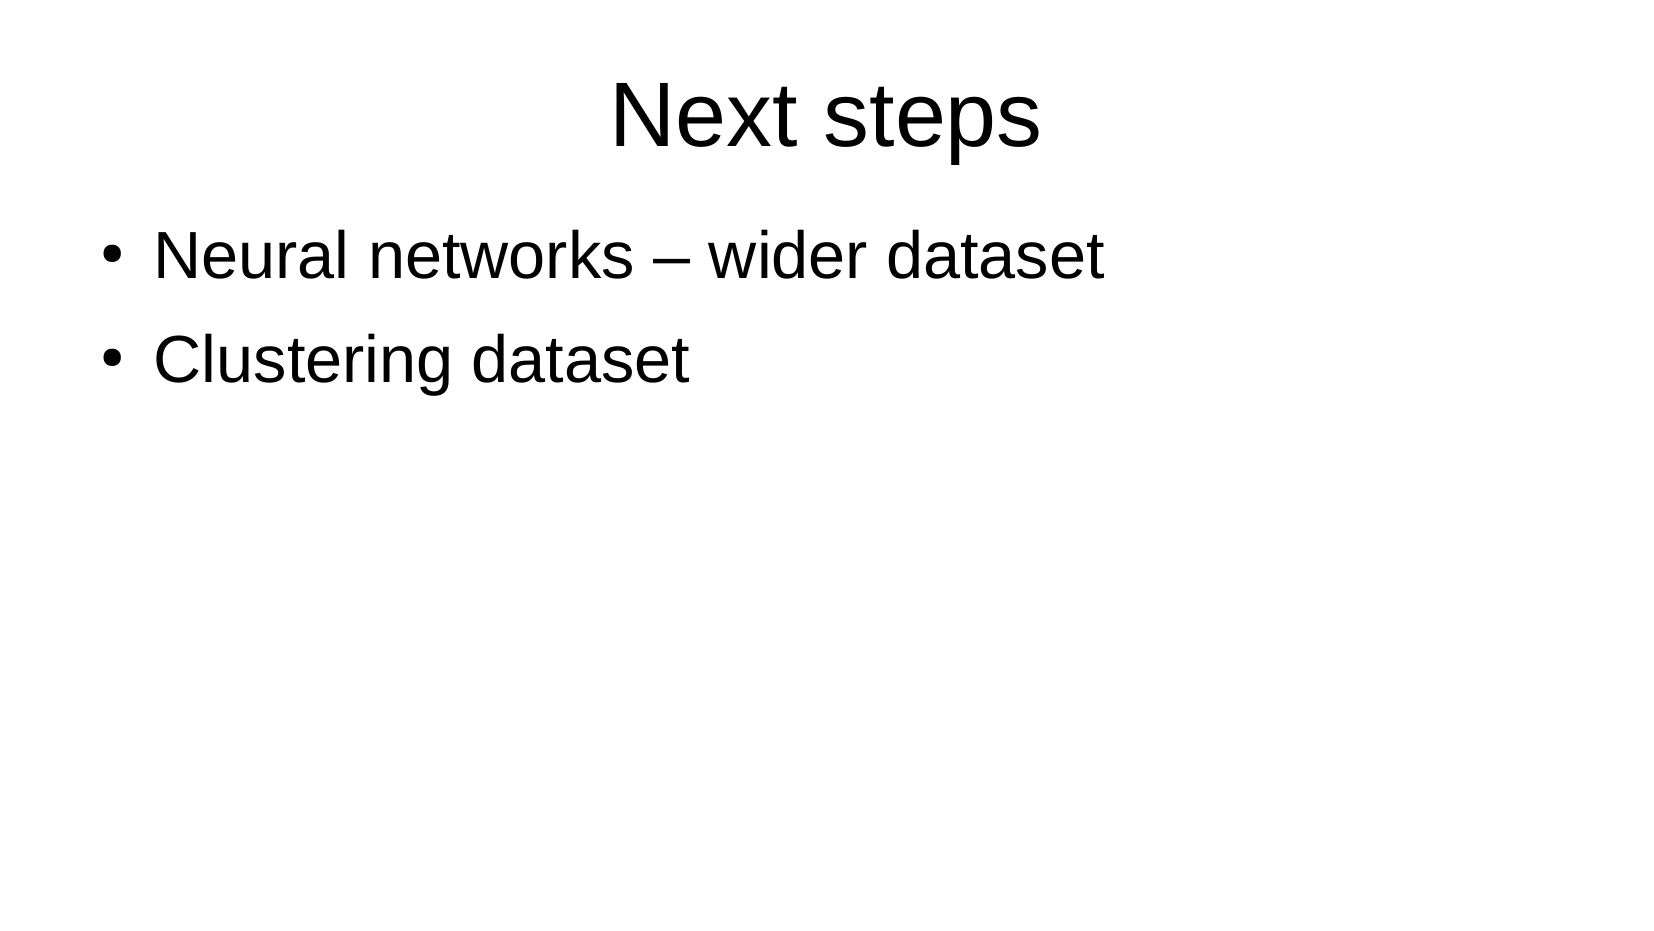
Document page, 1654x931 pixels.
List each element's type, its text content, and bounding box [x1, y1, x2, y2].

title Next steps [82, 37, 1571, 193]
list Neural networks – wider dataset Clustering dataset [82, 217, 1571, 758]
